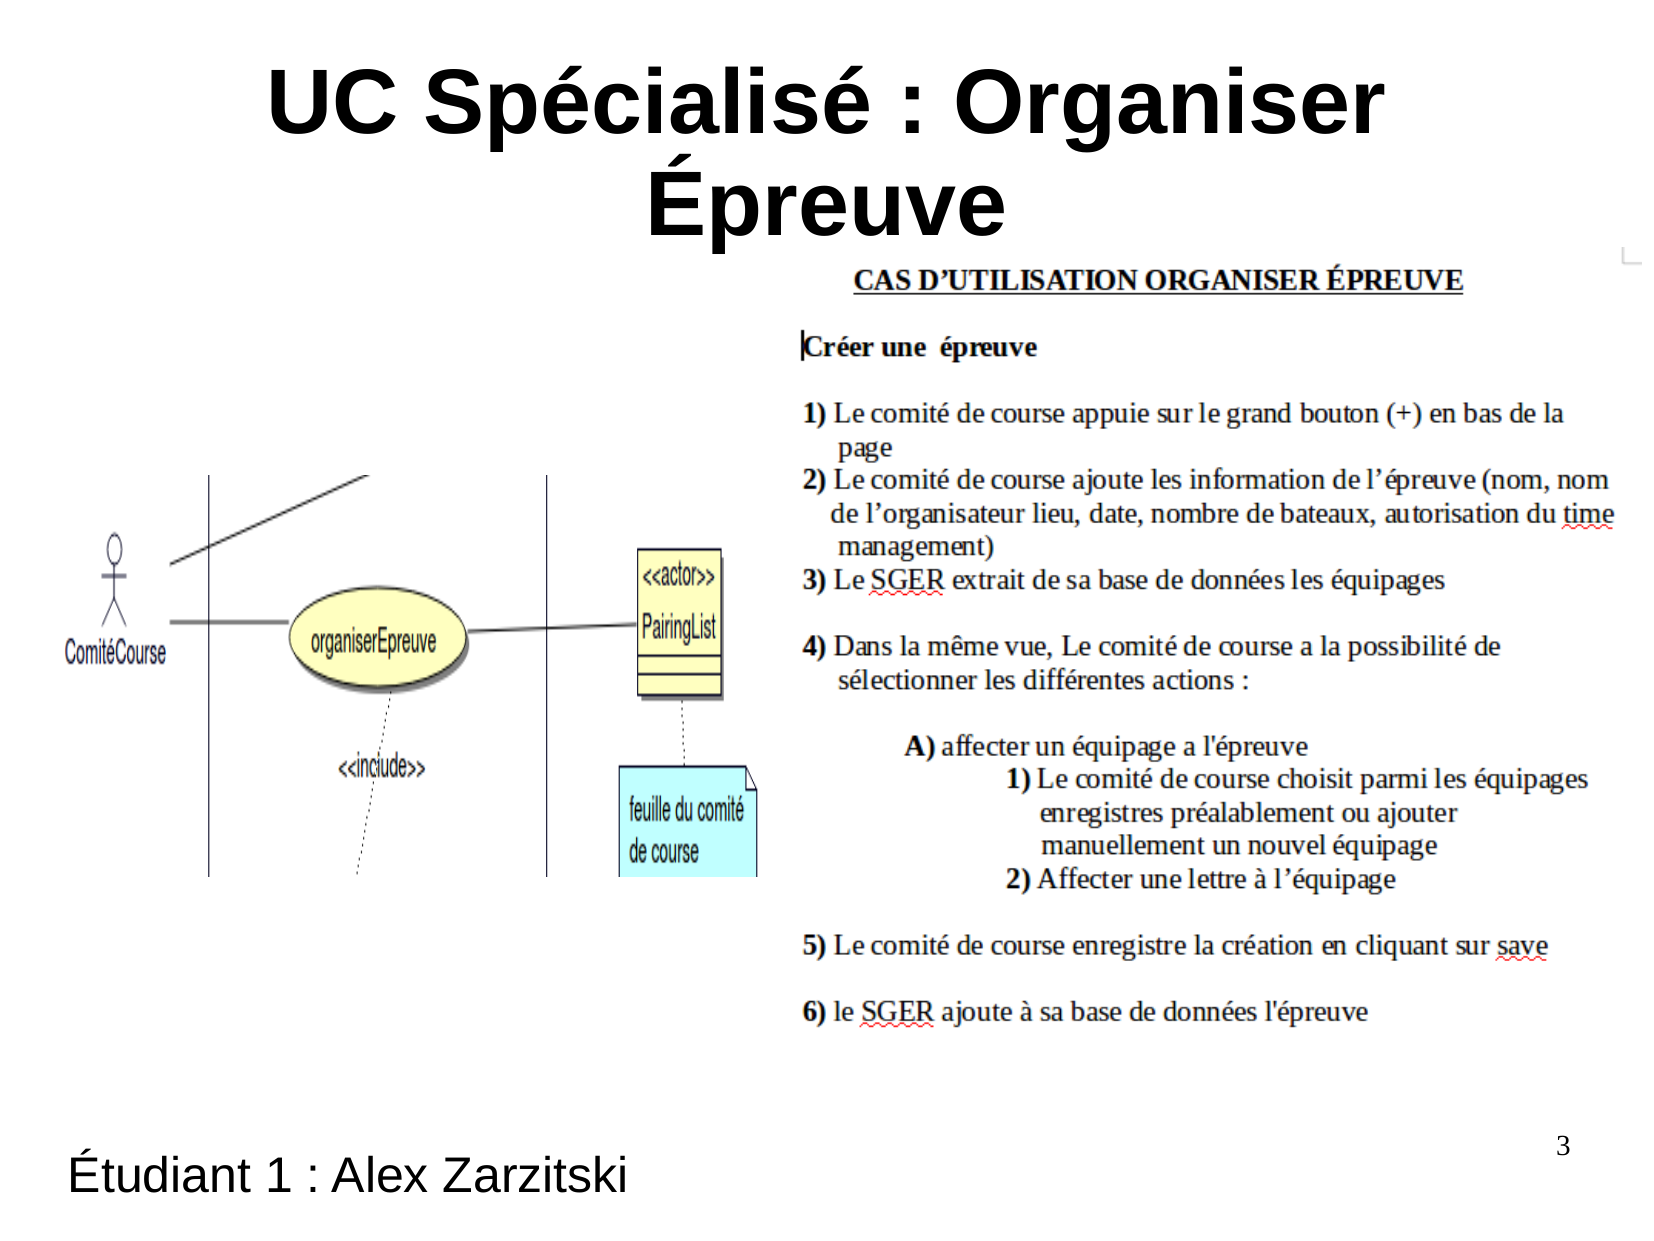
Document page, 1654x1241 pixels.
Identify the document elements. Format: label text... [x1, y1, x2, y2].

title UC Spécialisé : Organiser Épreuve [82, 49, 1571, 257]
picture [35, 247, 1642, 1052]
text_box Étudiant 1 : Alex Zarzitski [53, 1139, 650, 1211]
